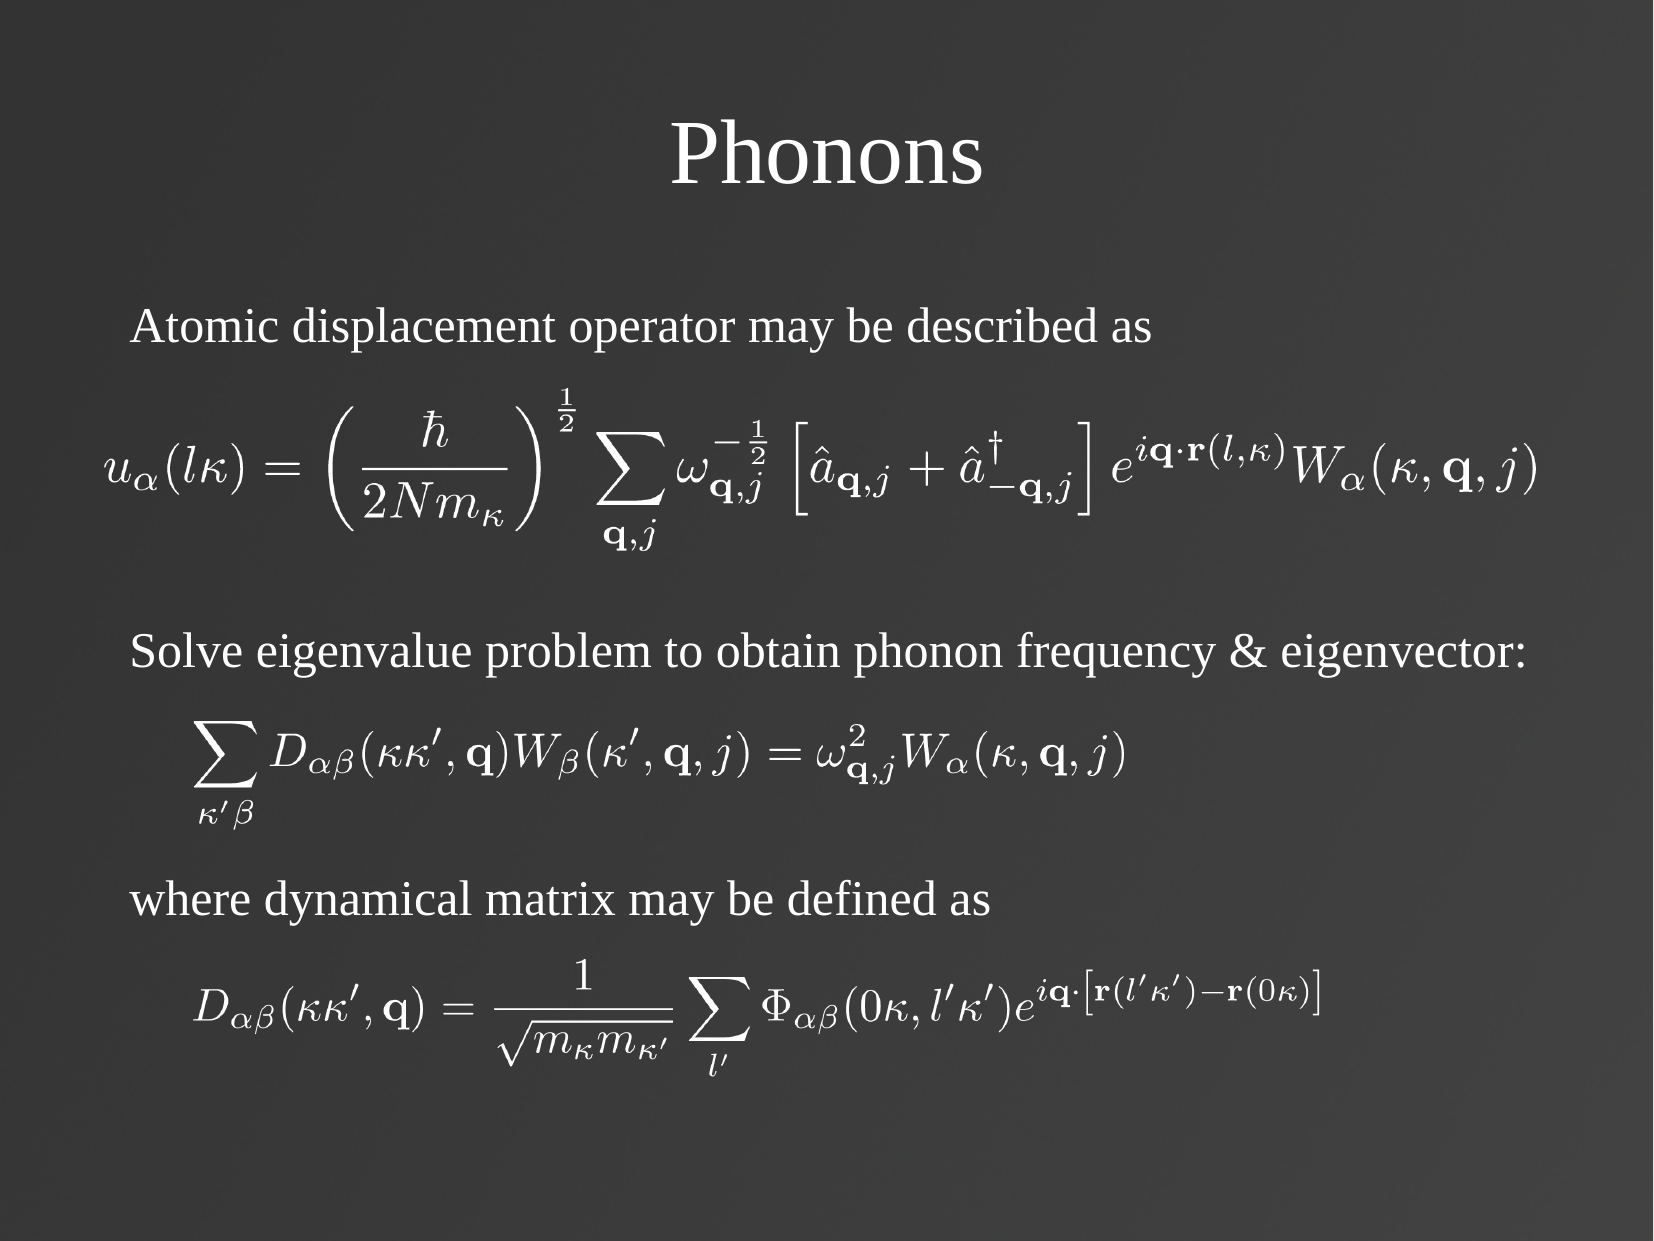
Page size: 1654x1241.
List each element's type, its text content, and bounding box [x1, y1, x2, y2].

title Phonons [61, 56, 1594, 250]
text_box where dynamical matrix may be defined as [114, 863, 1006, 934]
text_box Atomic displacement operator may be described as [114, 290, 1167, 361]
picture [0, 0, 1654, 1241]
text_box Solve eigenvalue problem to obtain phonon frequency & eigenvector: [114, 615, 1542, 686]
